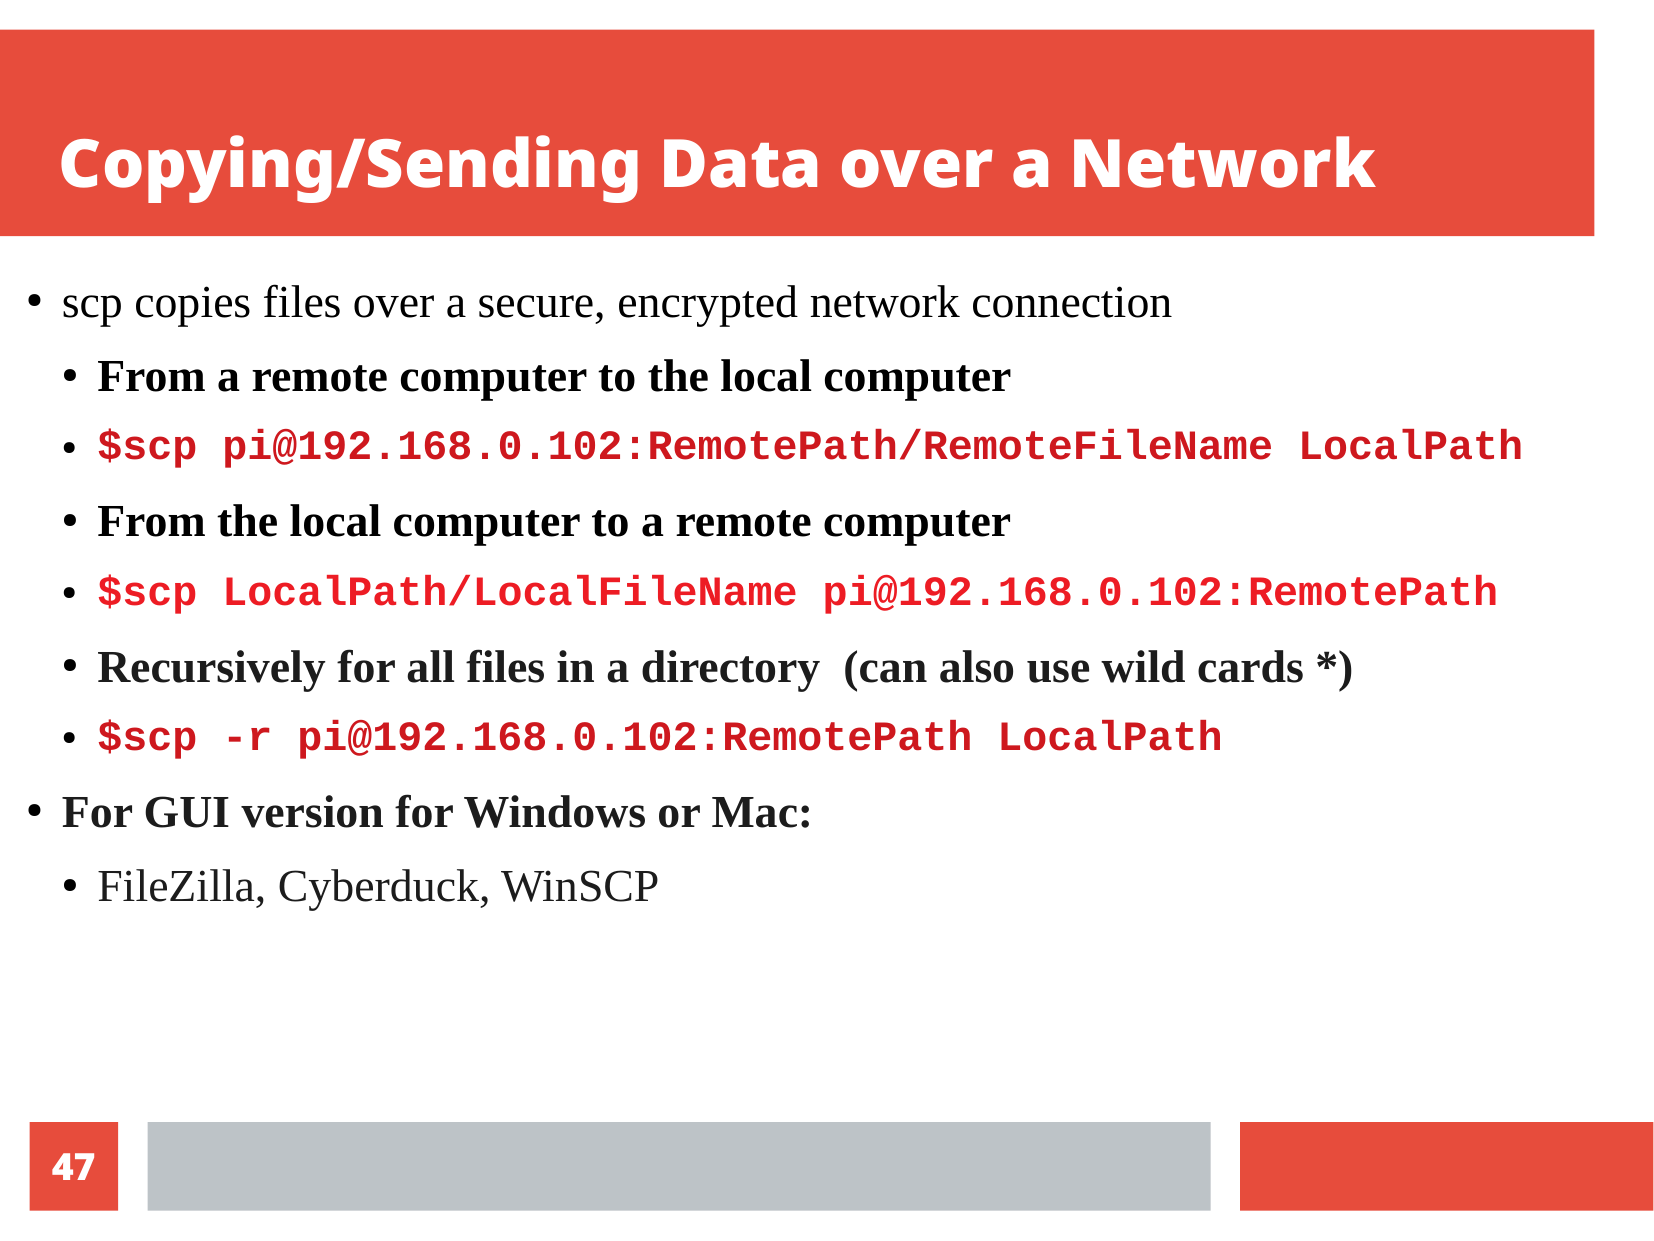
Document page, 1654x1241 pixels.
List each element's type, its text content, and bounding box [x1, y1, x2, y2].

title Copying/Sending Data over a Network [59, 59, 1595, 207]
list scp copies files over a secure, encrypted network connection From a remote computer to the local computer $scp pi@192.168.0.102:RemotePath/RemoteFileName LocalPath From the local computer to a remote computer $scp LocalPath/LocalFileName pi@192.168.0.102:RemotePath Recursively for all files in a directory (can also use wild cards *) $scp -r pi@192.168.0.102:RemotePath LocalPath For GUI version for Windows or Mac: FileZilla, Cyberduck, WinSCP [26, 276, 1599, 1093]
